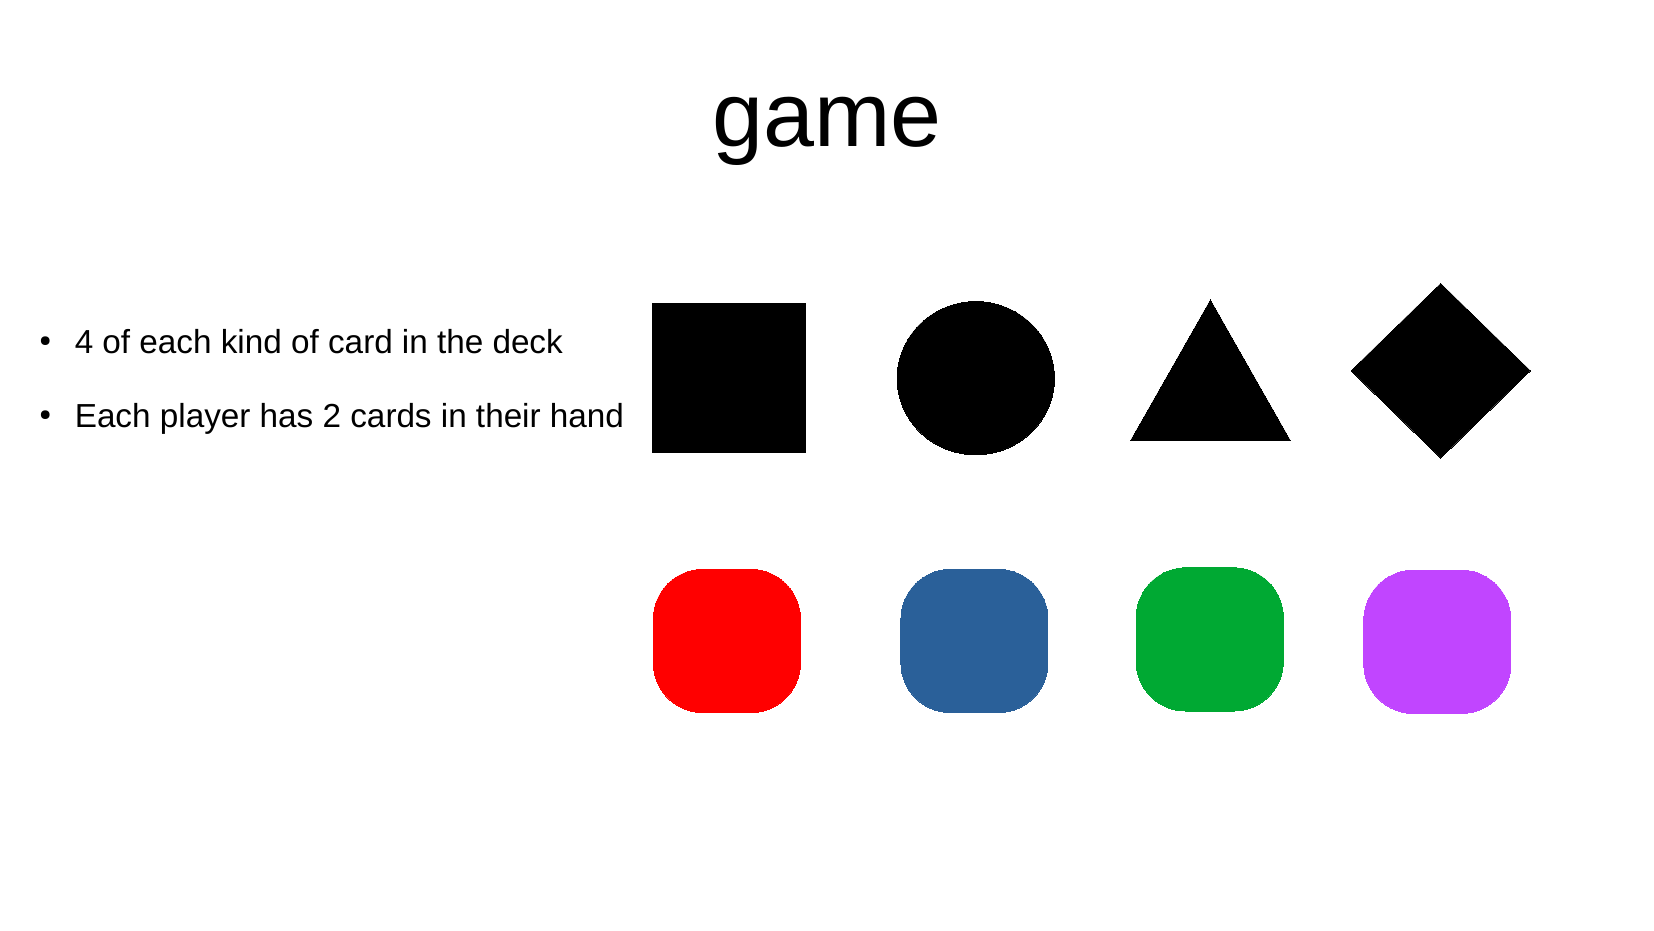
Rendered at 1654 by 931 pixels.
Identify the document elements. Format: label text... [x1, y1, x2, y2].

title game [82, 37, 1571, 193]
text_box [1351, 283, 1531, 459]
text_box [653, 569, 801, 713]
text_box [897, 301, 1055, 455]
text_box 4 of each kind of card in the deck Each player has 2 cards in their hand [24, 315, 708, 541]
text_box [900, 569, 1048, 713]
text_box [1130, 299, 1291, 441]
text_box [1136, 567, 1284, 712]
text_box [652, 303, 806, 453]
text_box [1363, 570, 1511, 714]
